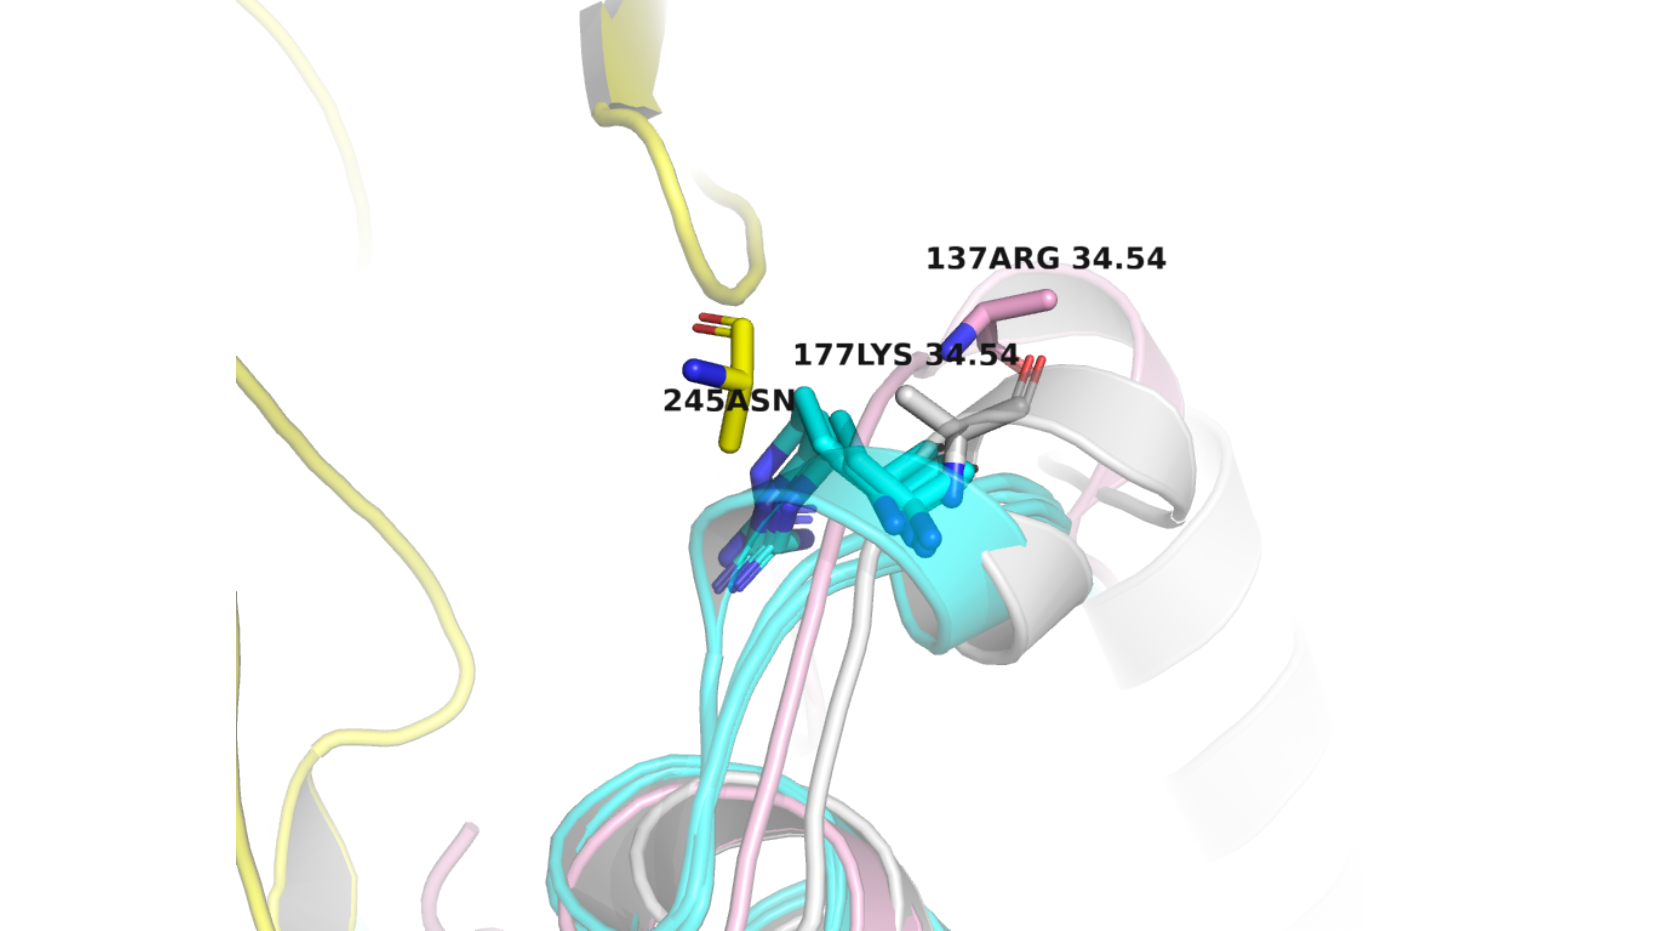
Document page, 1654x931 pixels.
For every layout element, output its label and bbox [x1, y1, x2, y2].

picture [236, 0, 1477, 931]
